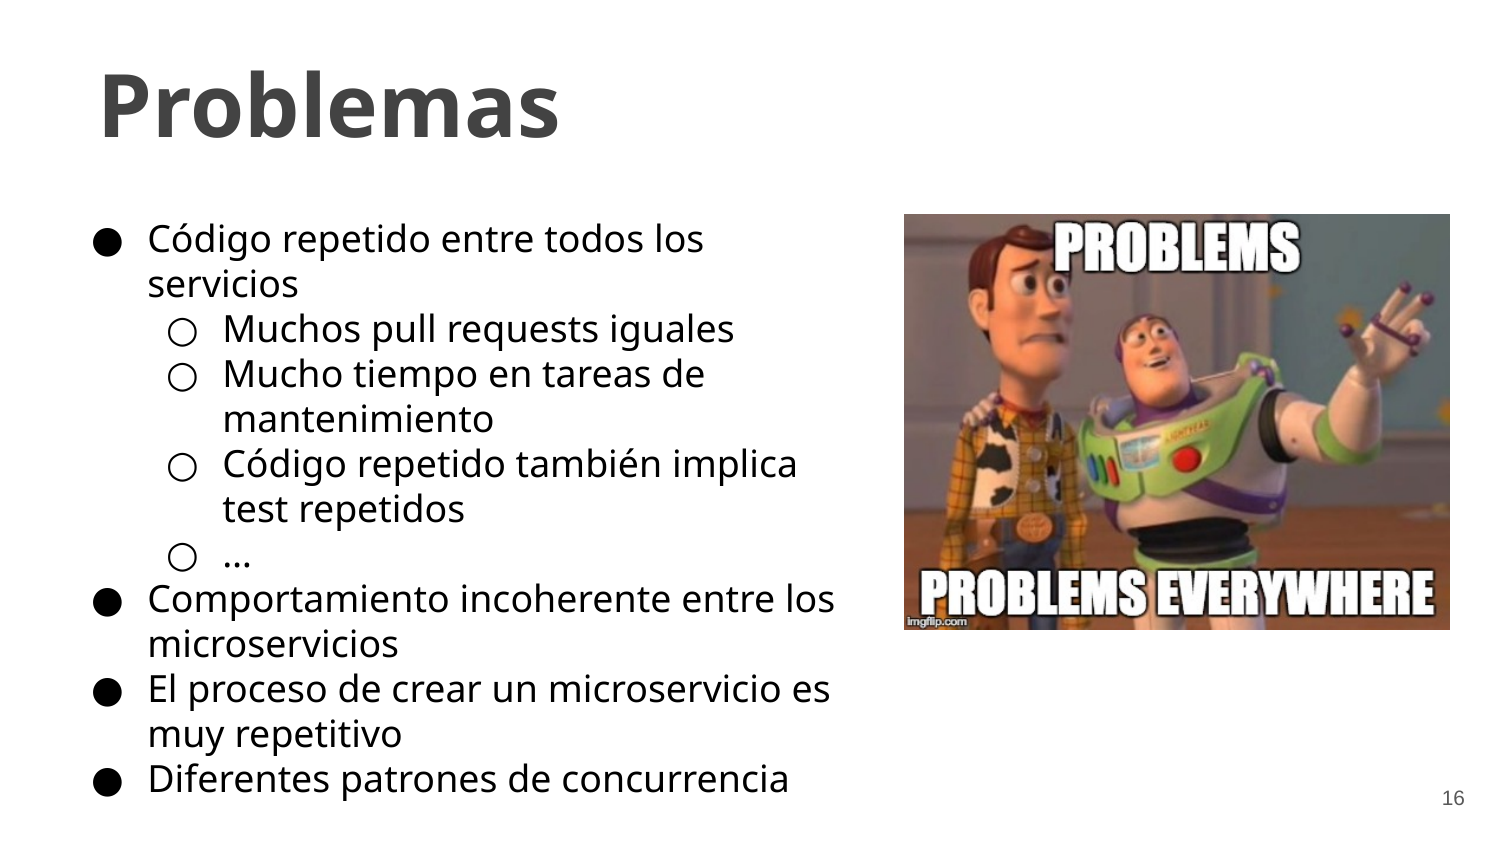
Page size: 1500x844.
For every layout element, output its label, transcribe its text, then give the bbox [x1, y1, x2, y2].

slide_number <number> [1389, 764, 1480, 830]
picture [904, 214, 1450, 630]
text_box Código repetido entre todos los servicios Muchos pull requests iguales Mucho tiempo en tareas de mantenimiento Código repetido también implica test repetidos … Comportamiento incoherente entre los microservicios El proceso de crear un microservicio es muy repetitivo Diferentes patrones de concurrencia [57, 155, 875, 816]
title Problemas [82, 34, 783, 177]
